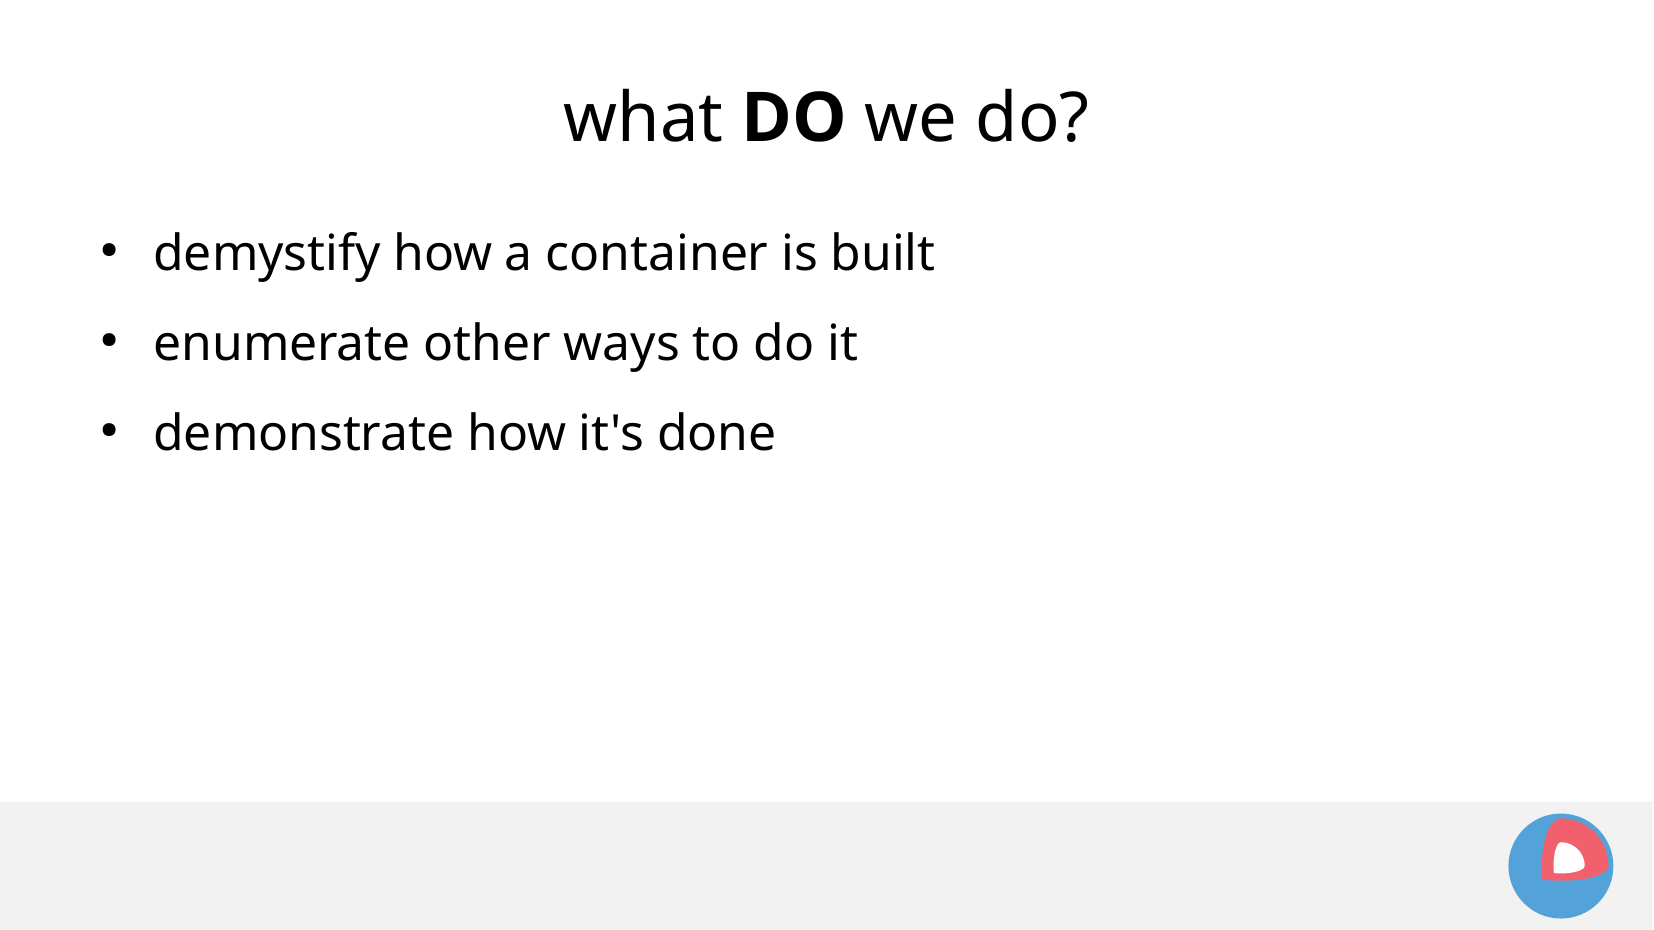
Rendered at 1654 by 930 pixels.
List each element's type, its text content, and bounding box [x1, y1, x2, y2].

list demystify how a container is built enumerate other ways to do it demonstrate how it's done [82, 217, 1571, 757]
title what DO we do? [82, 36, 1571, 193]
